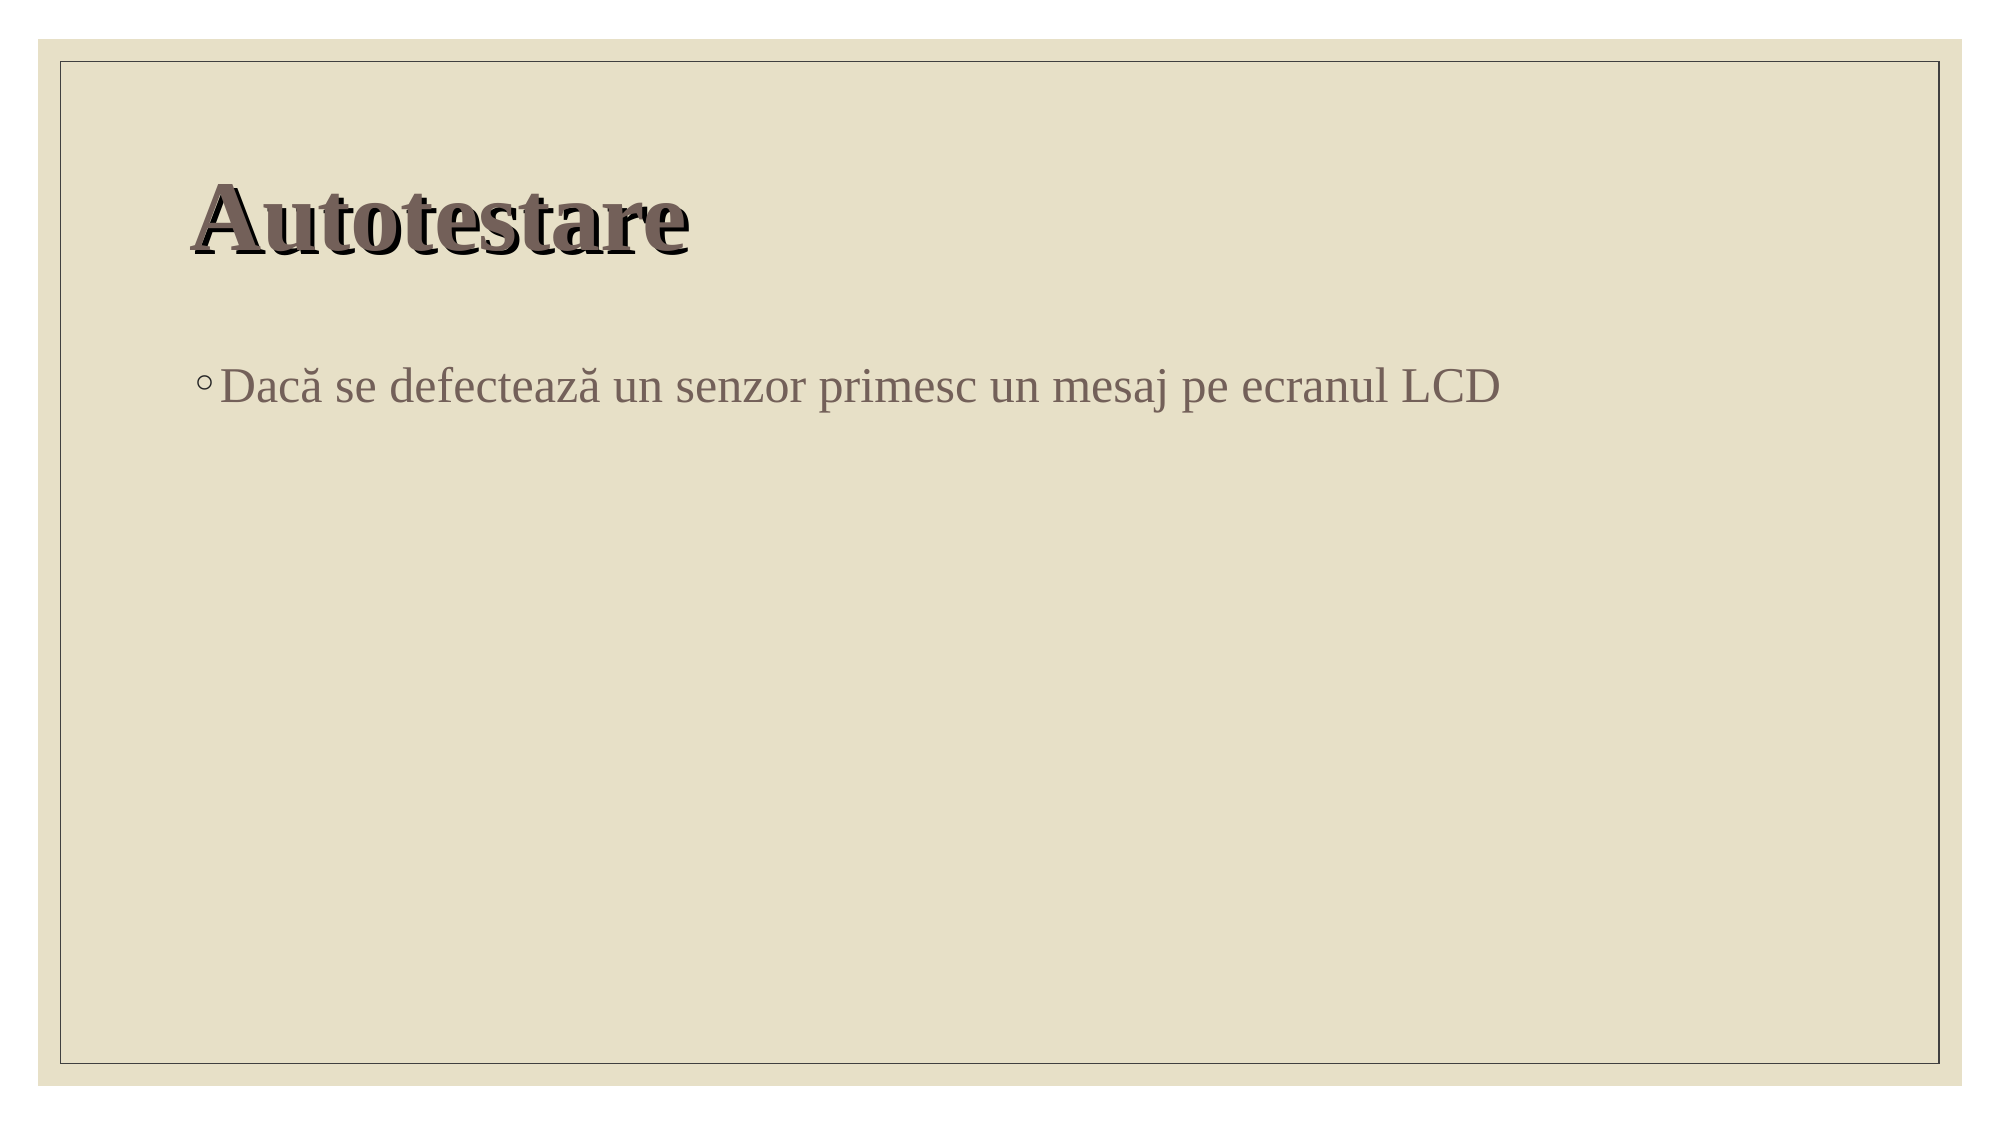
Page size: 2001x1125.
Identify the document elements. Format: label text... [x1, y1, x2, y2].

title Autotestare [174, 105, 1825, 331]
list Dacă se defectează un senzor primesc un mesaj pe ecranul LCD [174, 345, 1825, 991]
